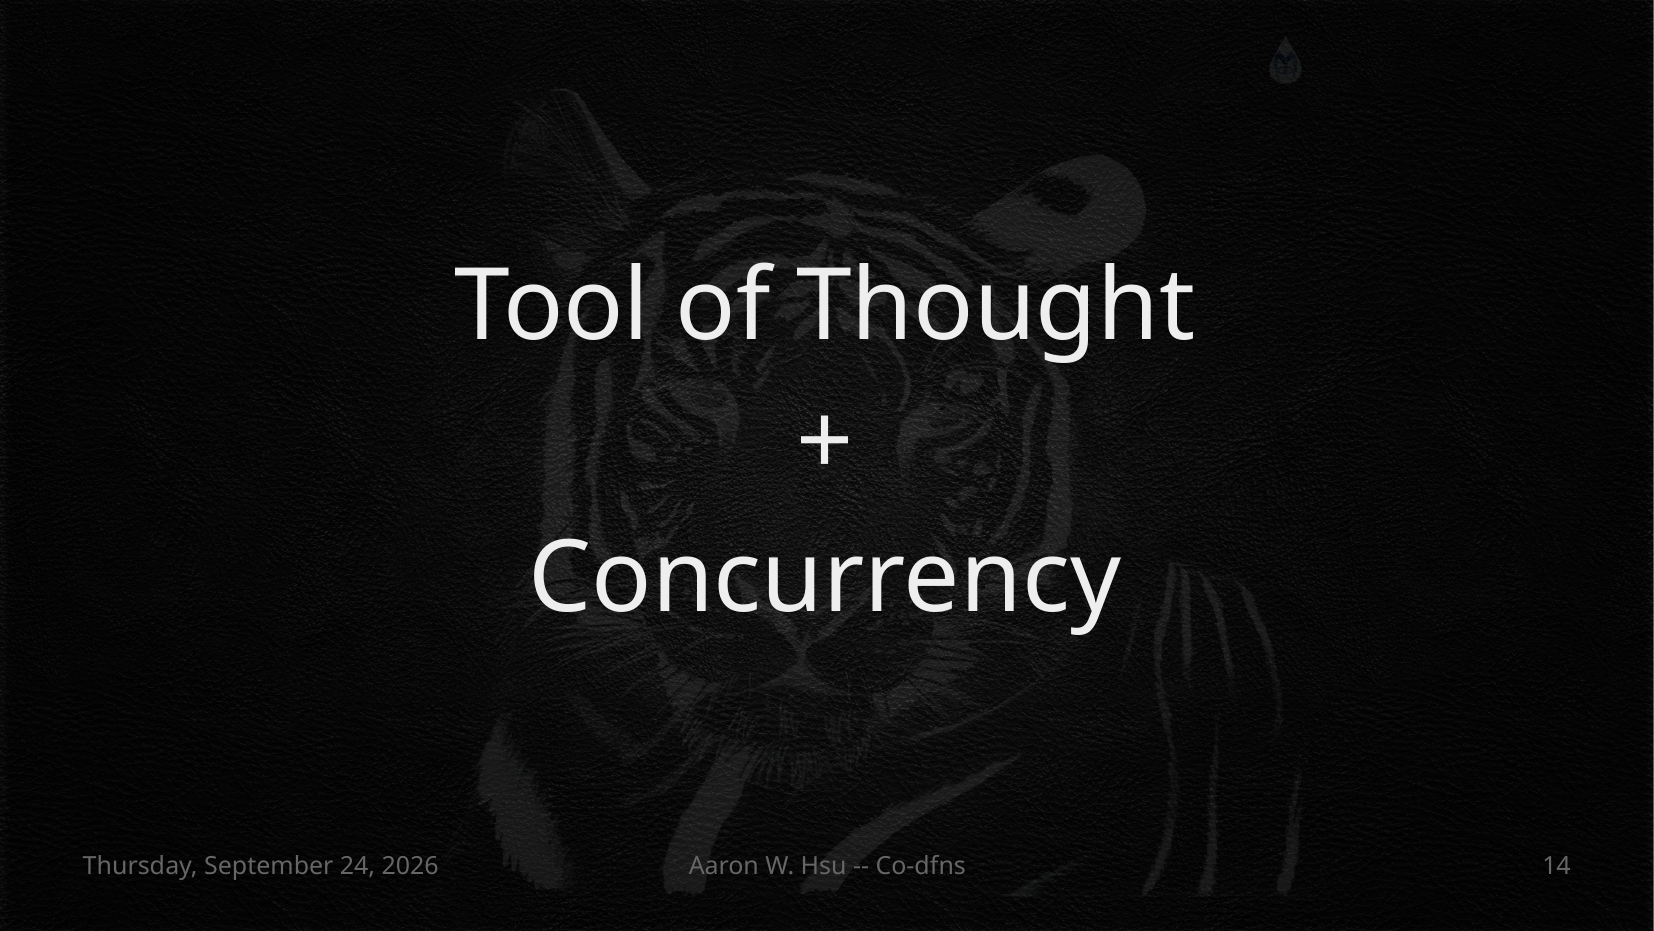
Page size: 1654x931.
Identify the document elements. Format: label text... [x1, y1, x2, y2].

picture [0, 0, 1654, 931]
text_box Tool of Thought + Concurrency [60, 225, 1591, 645]
